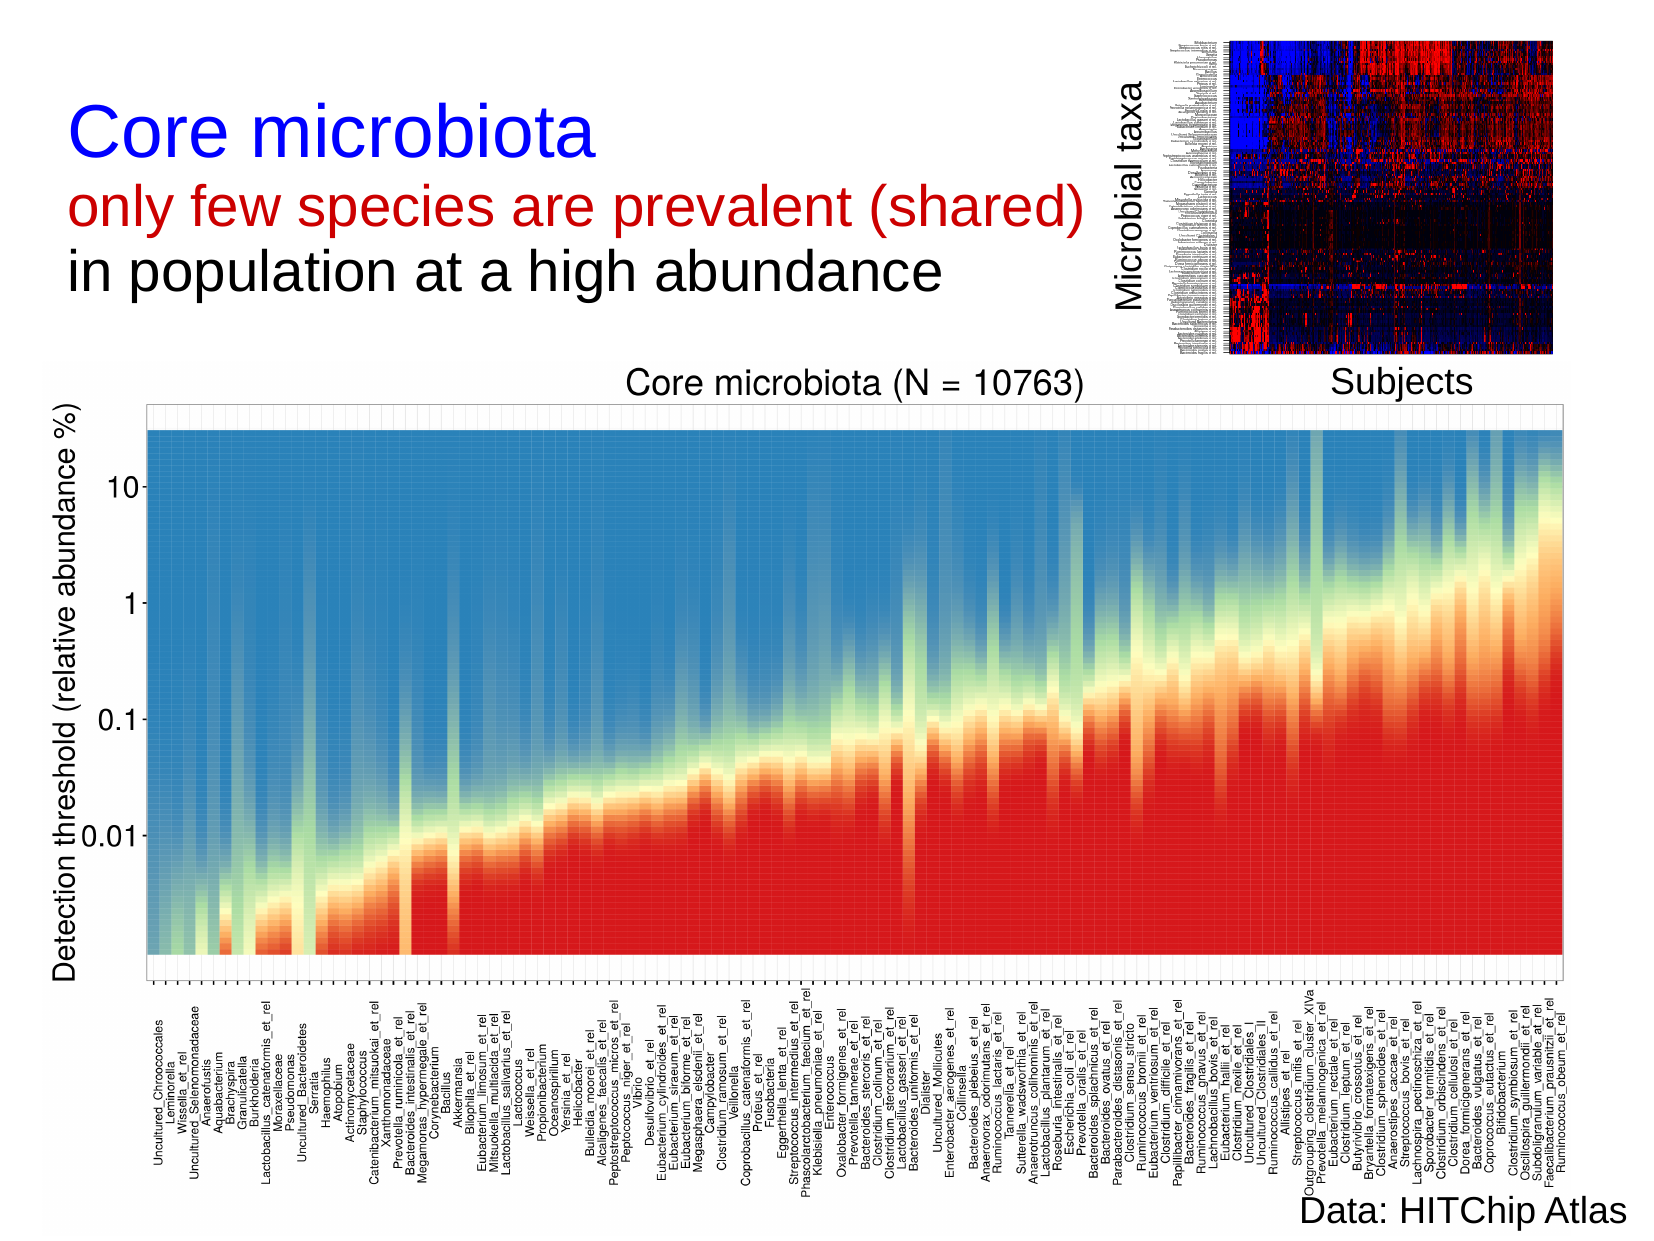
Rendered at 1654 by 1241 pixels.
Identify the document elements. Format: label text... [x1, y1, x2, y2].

title Core microbiota only few species are prevalent (shared) in population at a high abundance [67, 80, 1099, 312]
text_box Subjects [1315, 353, 1514, 411]
picture [42, 4, 1571, 1236]
text_box Microbial taxa [1099, 47, 1199, 328]
text_box Data: HITChip Atlas [1284, 1181, 1649, 1239]
